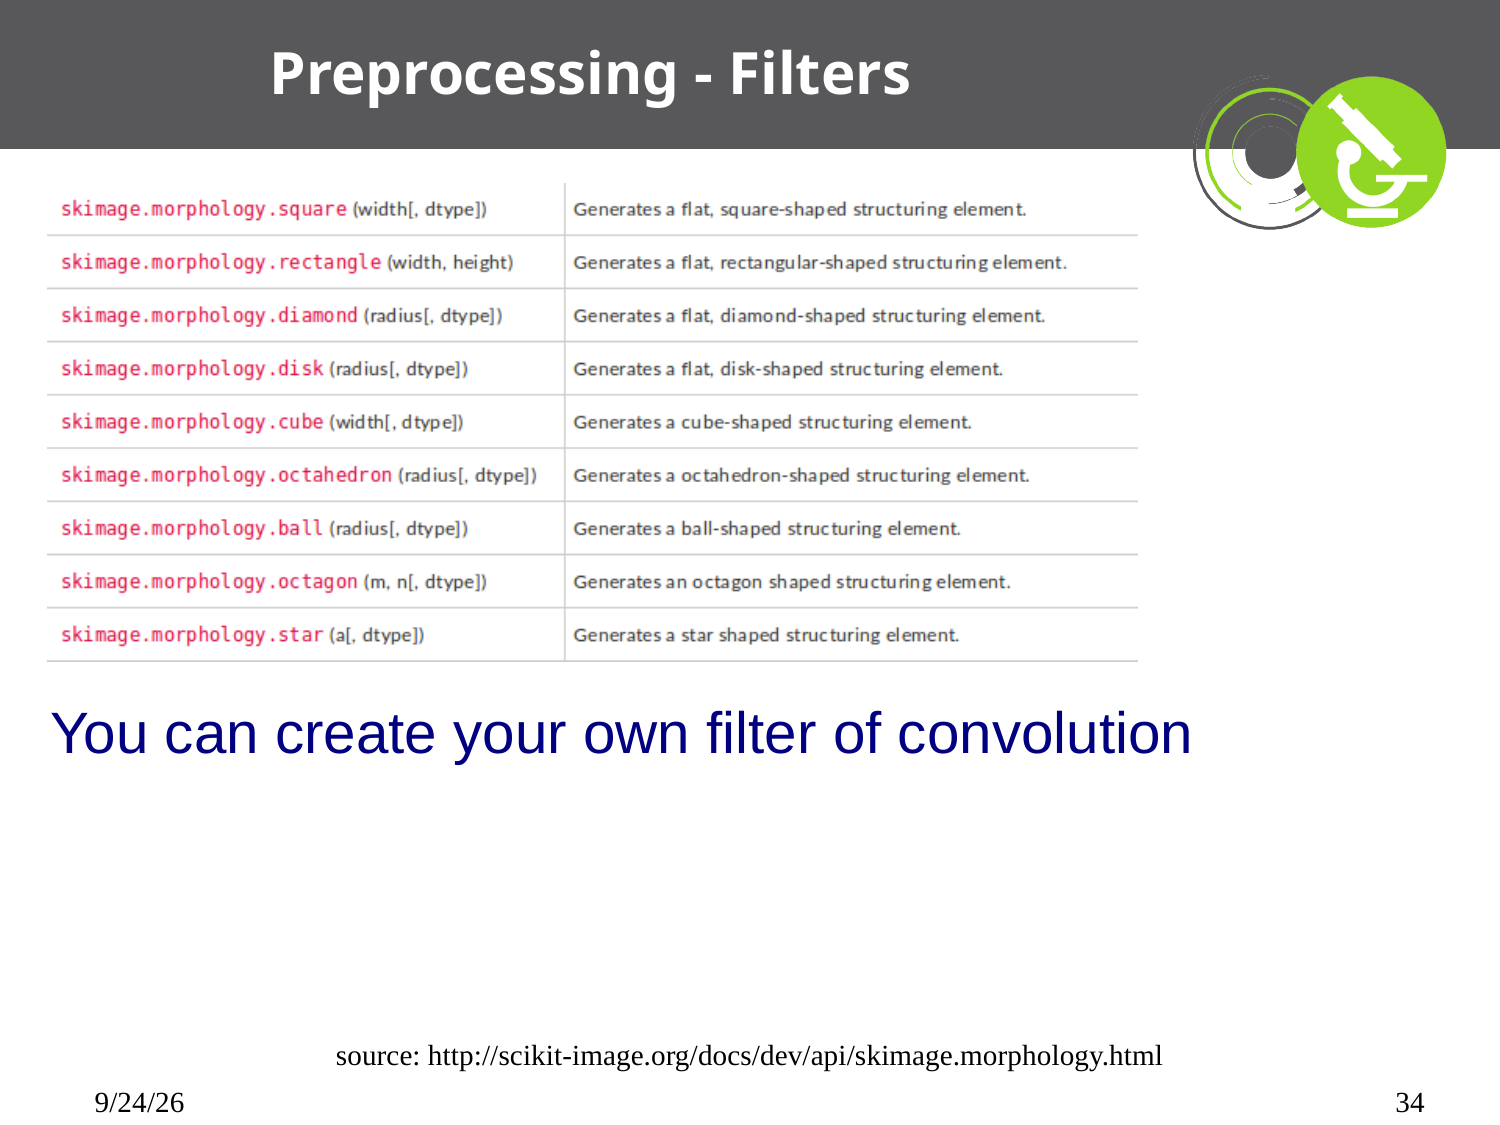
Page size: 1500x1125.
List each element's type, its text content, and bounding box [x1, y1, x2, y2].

title Preprocessing - Filters [0, 1, 1182, 142]
picture [47, 183, 1138, 662]
picture [1188, 69, 1453, 236]
text_box You can create your own filter of convolution [35, 693, 1359, 839]
